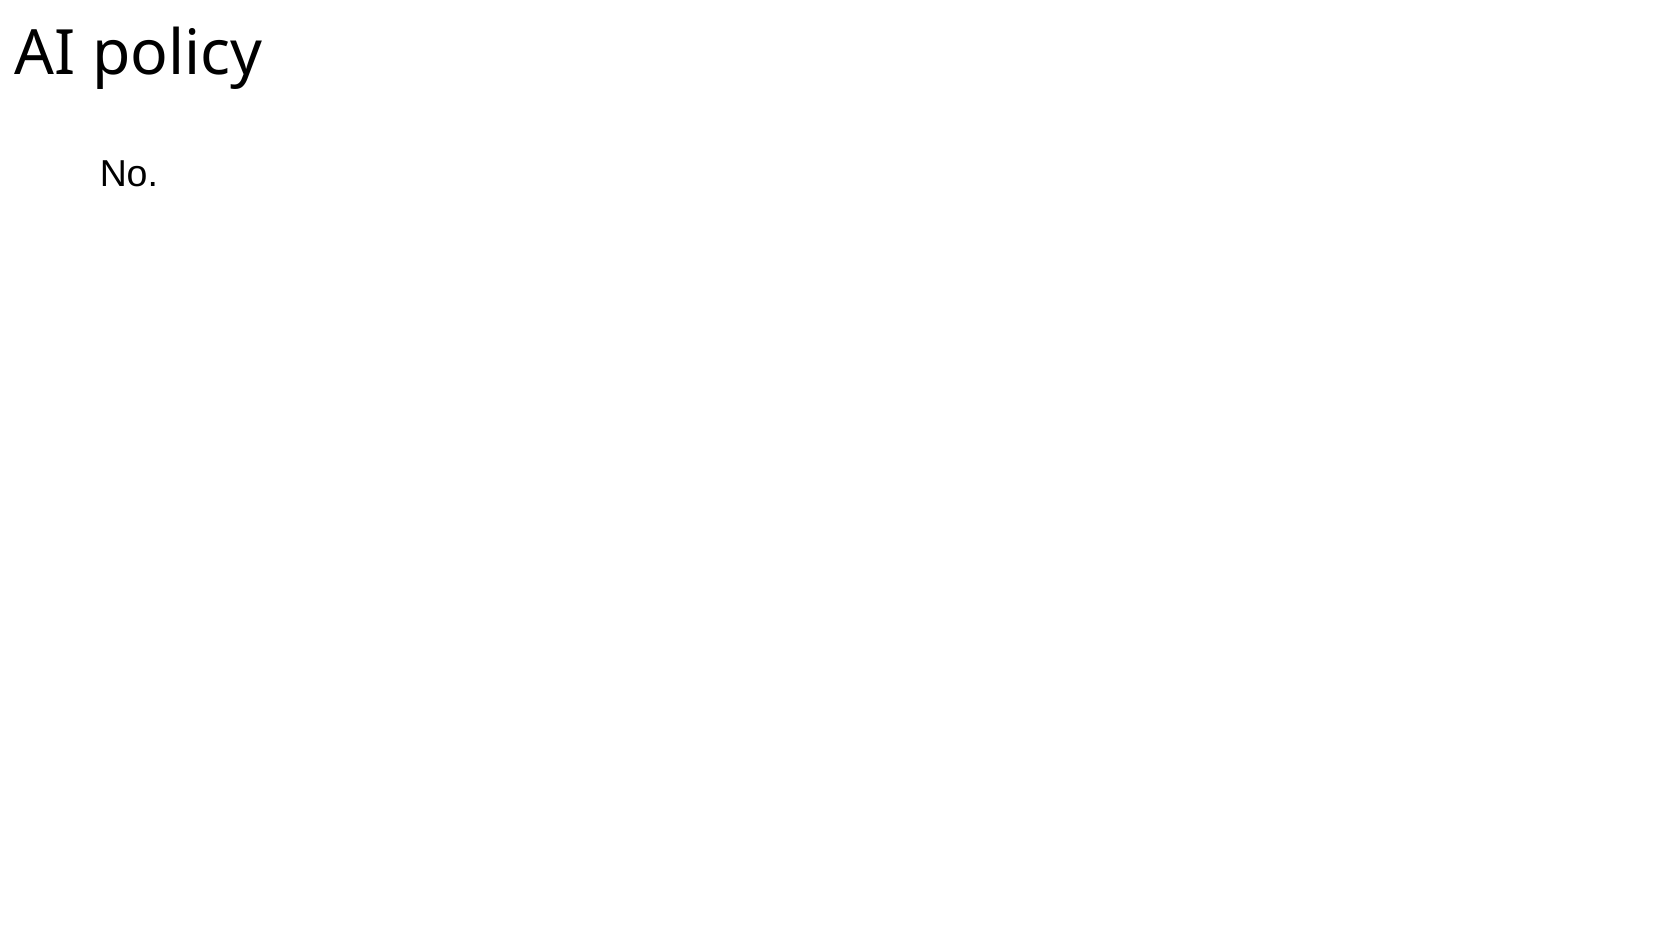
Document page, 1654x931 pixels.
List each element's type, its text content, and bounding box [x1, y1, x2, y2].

text_box AI policy [0, 0, 1654, 89]
text_box No. [85, 138, 1501, 826]
